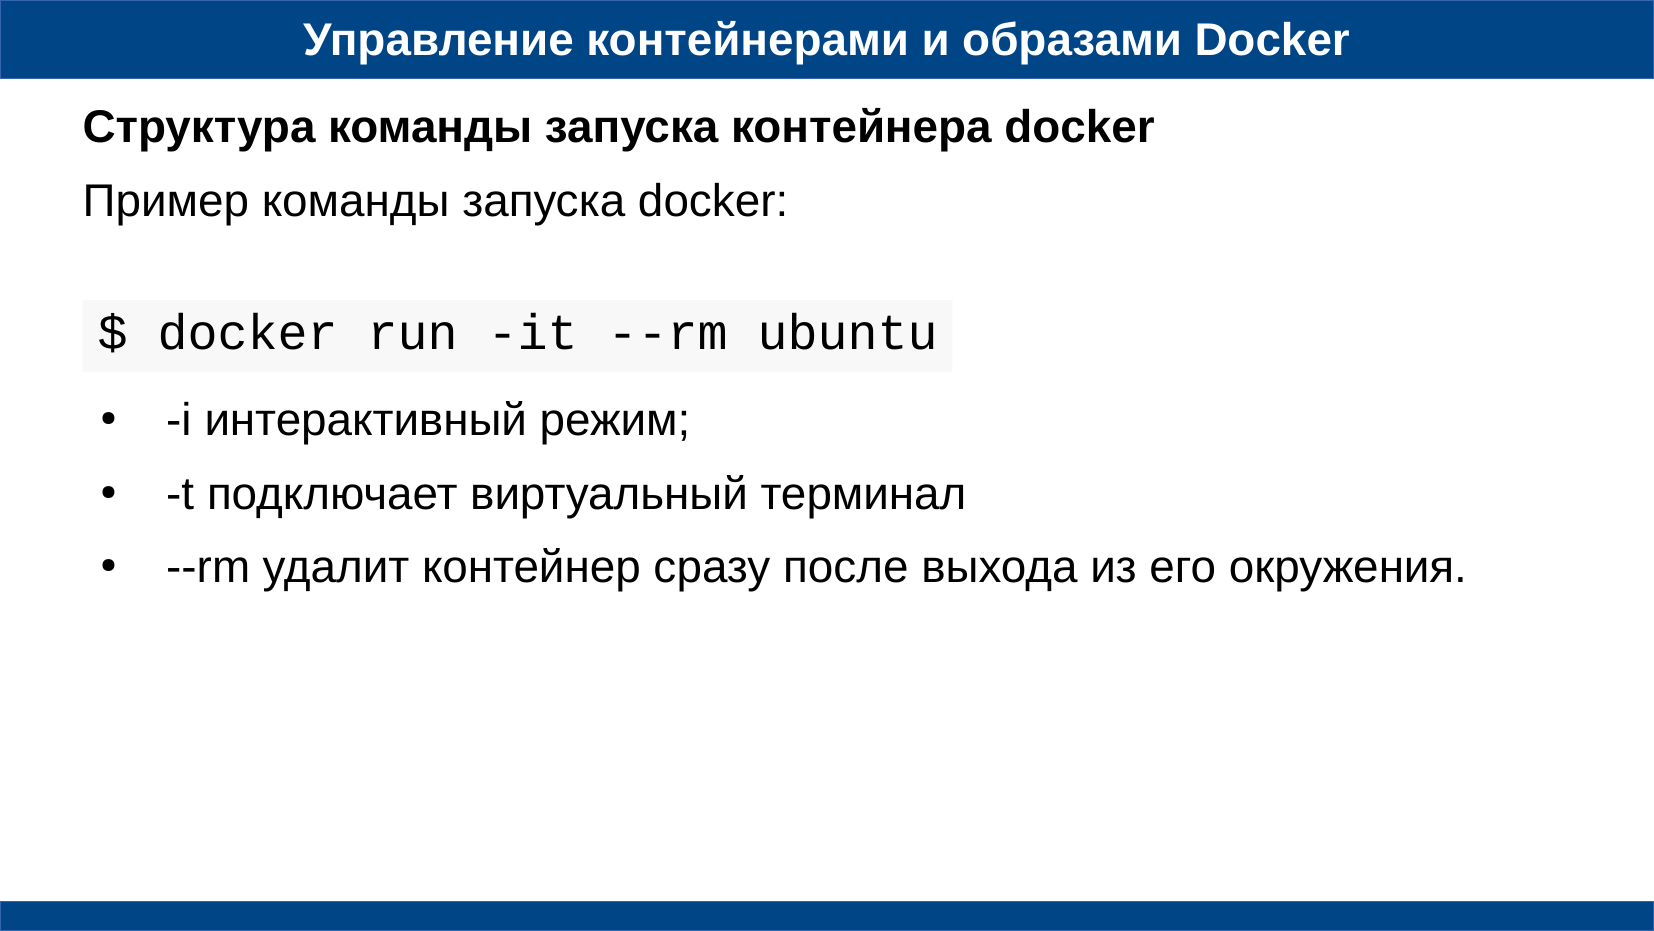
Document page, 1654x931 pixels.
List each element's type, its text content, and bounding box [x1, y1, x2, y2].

list Структура команды запуска контейнера docker Пример команды запуска docker: -i интерактивный режим; -t подключает виртуальный терминал --rm удалит контейнер сразу после выхода из его окружения. [82, 101, 1571, 641]
title Управление контейнерами и образами Docker [0, 0, 1654, 79]
text_box $ docker run -it --rm ubuntu [82, 300, 953, 372]
